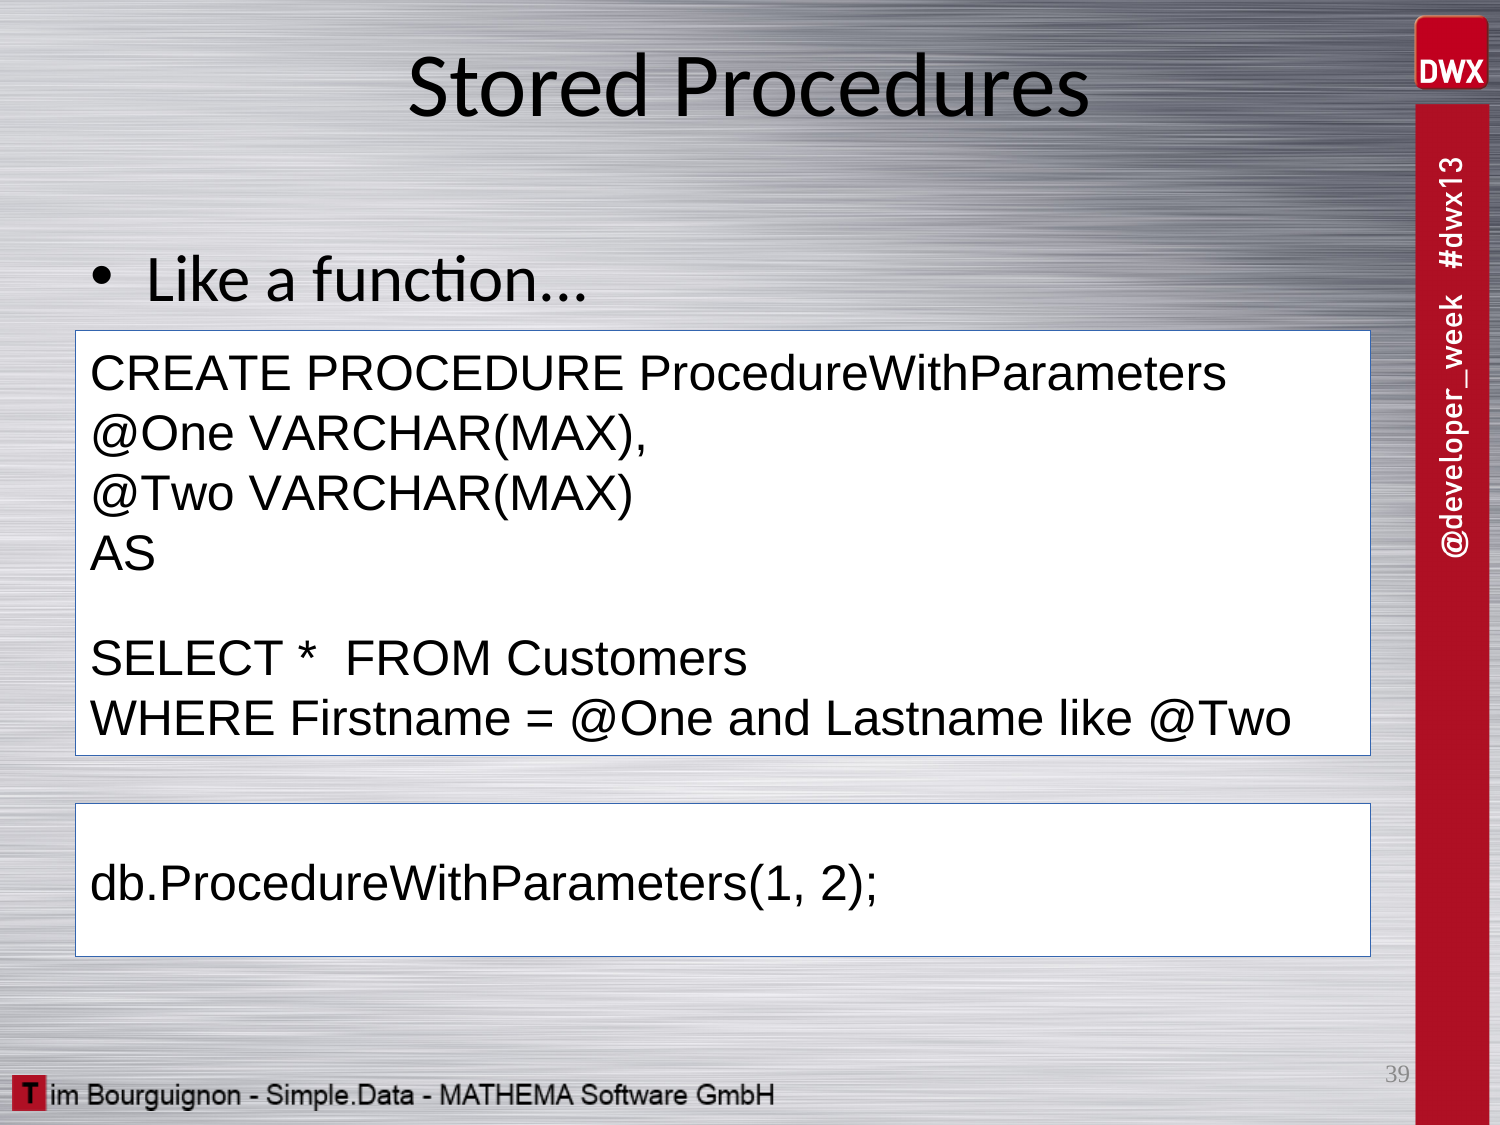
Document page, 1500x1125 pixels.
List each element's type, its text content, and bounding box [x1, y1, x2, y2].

picture [0, 0, 1500, 1125]
title Stored Procedures [75, 0, 1426, 174]
list Like a function... [75, 227, 1426, 970]
